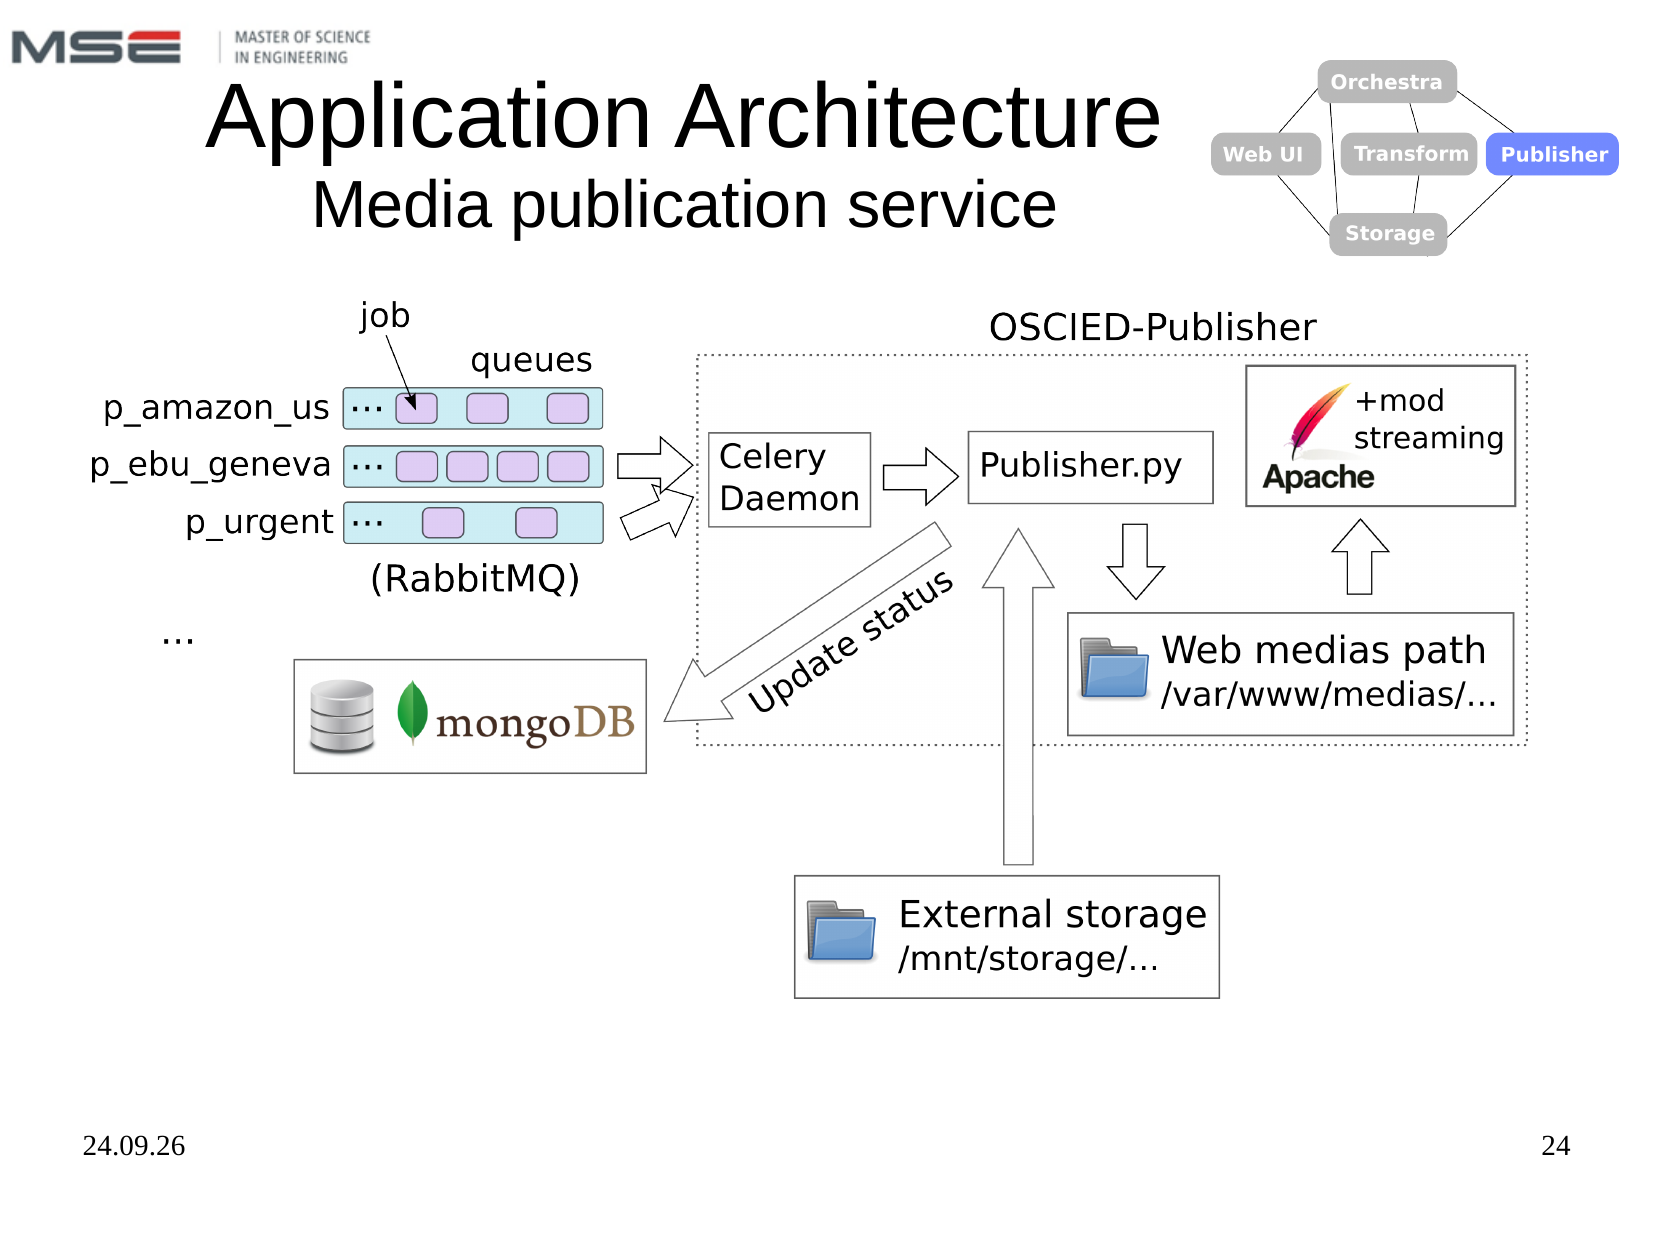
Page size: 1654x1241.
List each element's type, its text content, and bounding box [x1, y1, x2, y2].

picture [92, 301, 1528, 999]
title Application Architecture Media publication service [0, 49, 1430, 257]
picture [1211, 60, 1619, 257]
picture [3, 0, 402, 49]
